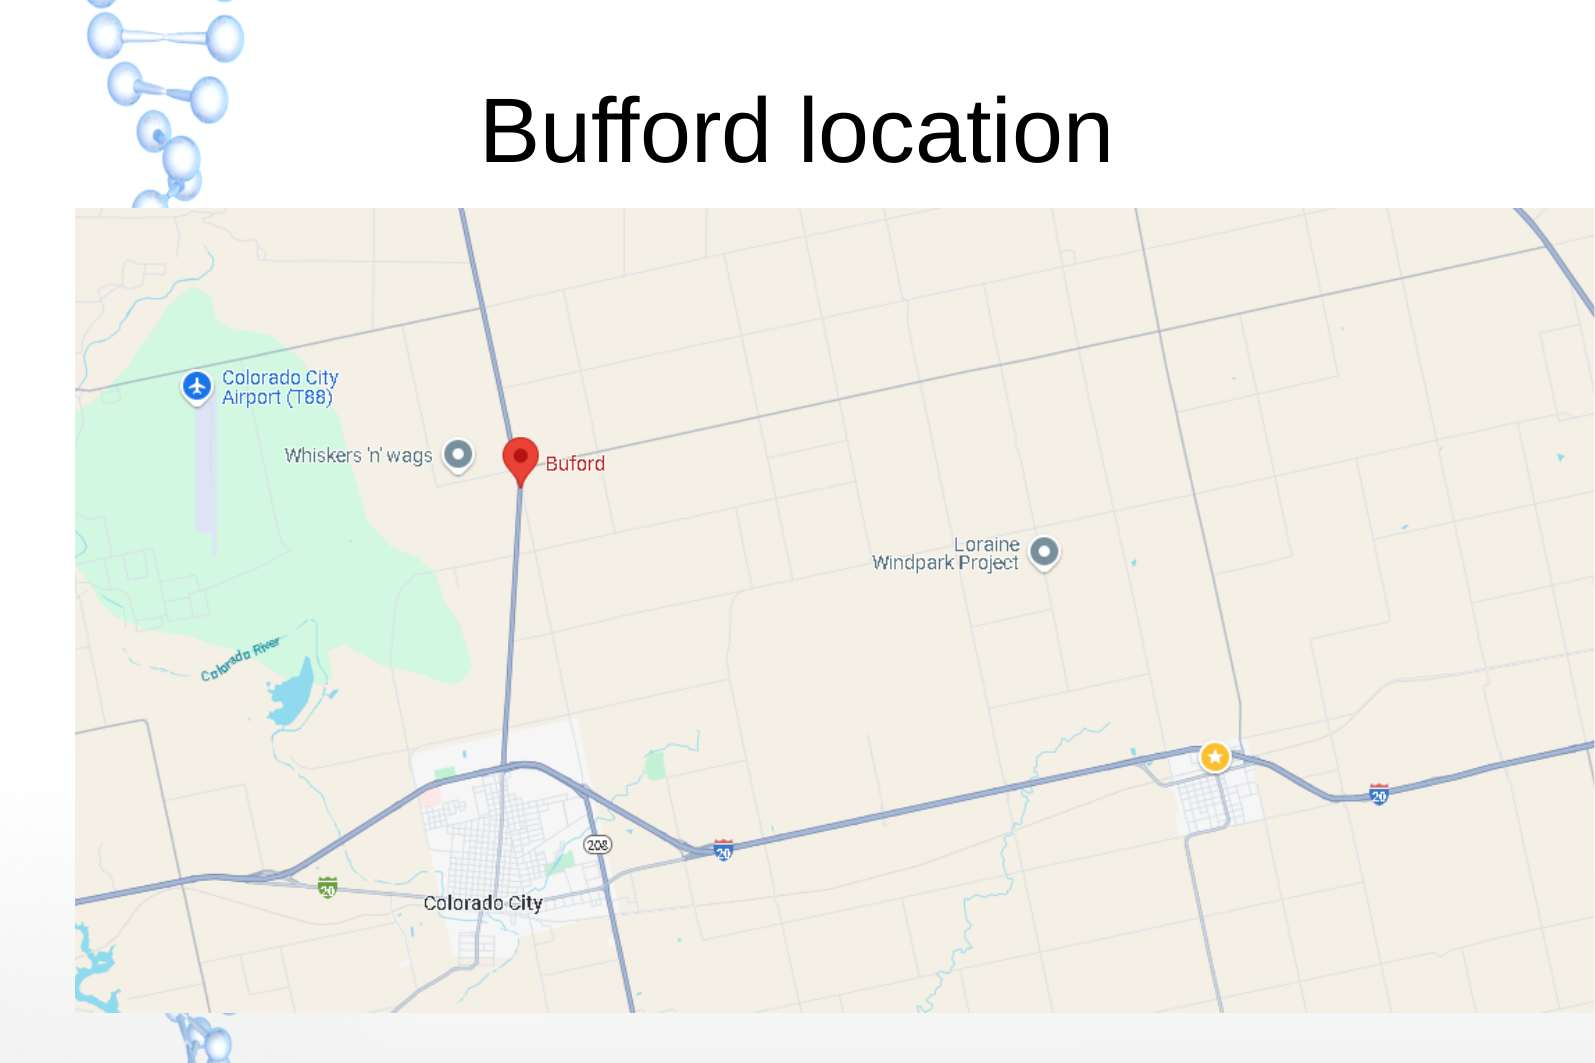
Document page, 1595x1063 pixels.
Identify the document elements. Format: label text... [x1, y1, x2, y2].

picture [0, 0, 1595, 1063]
title Bufford location [79, 42, 1515, 208]
